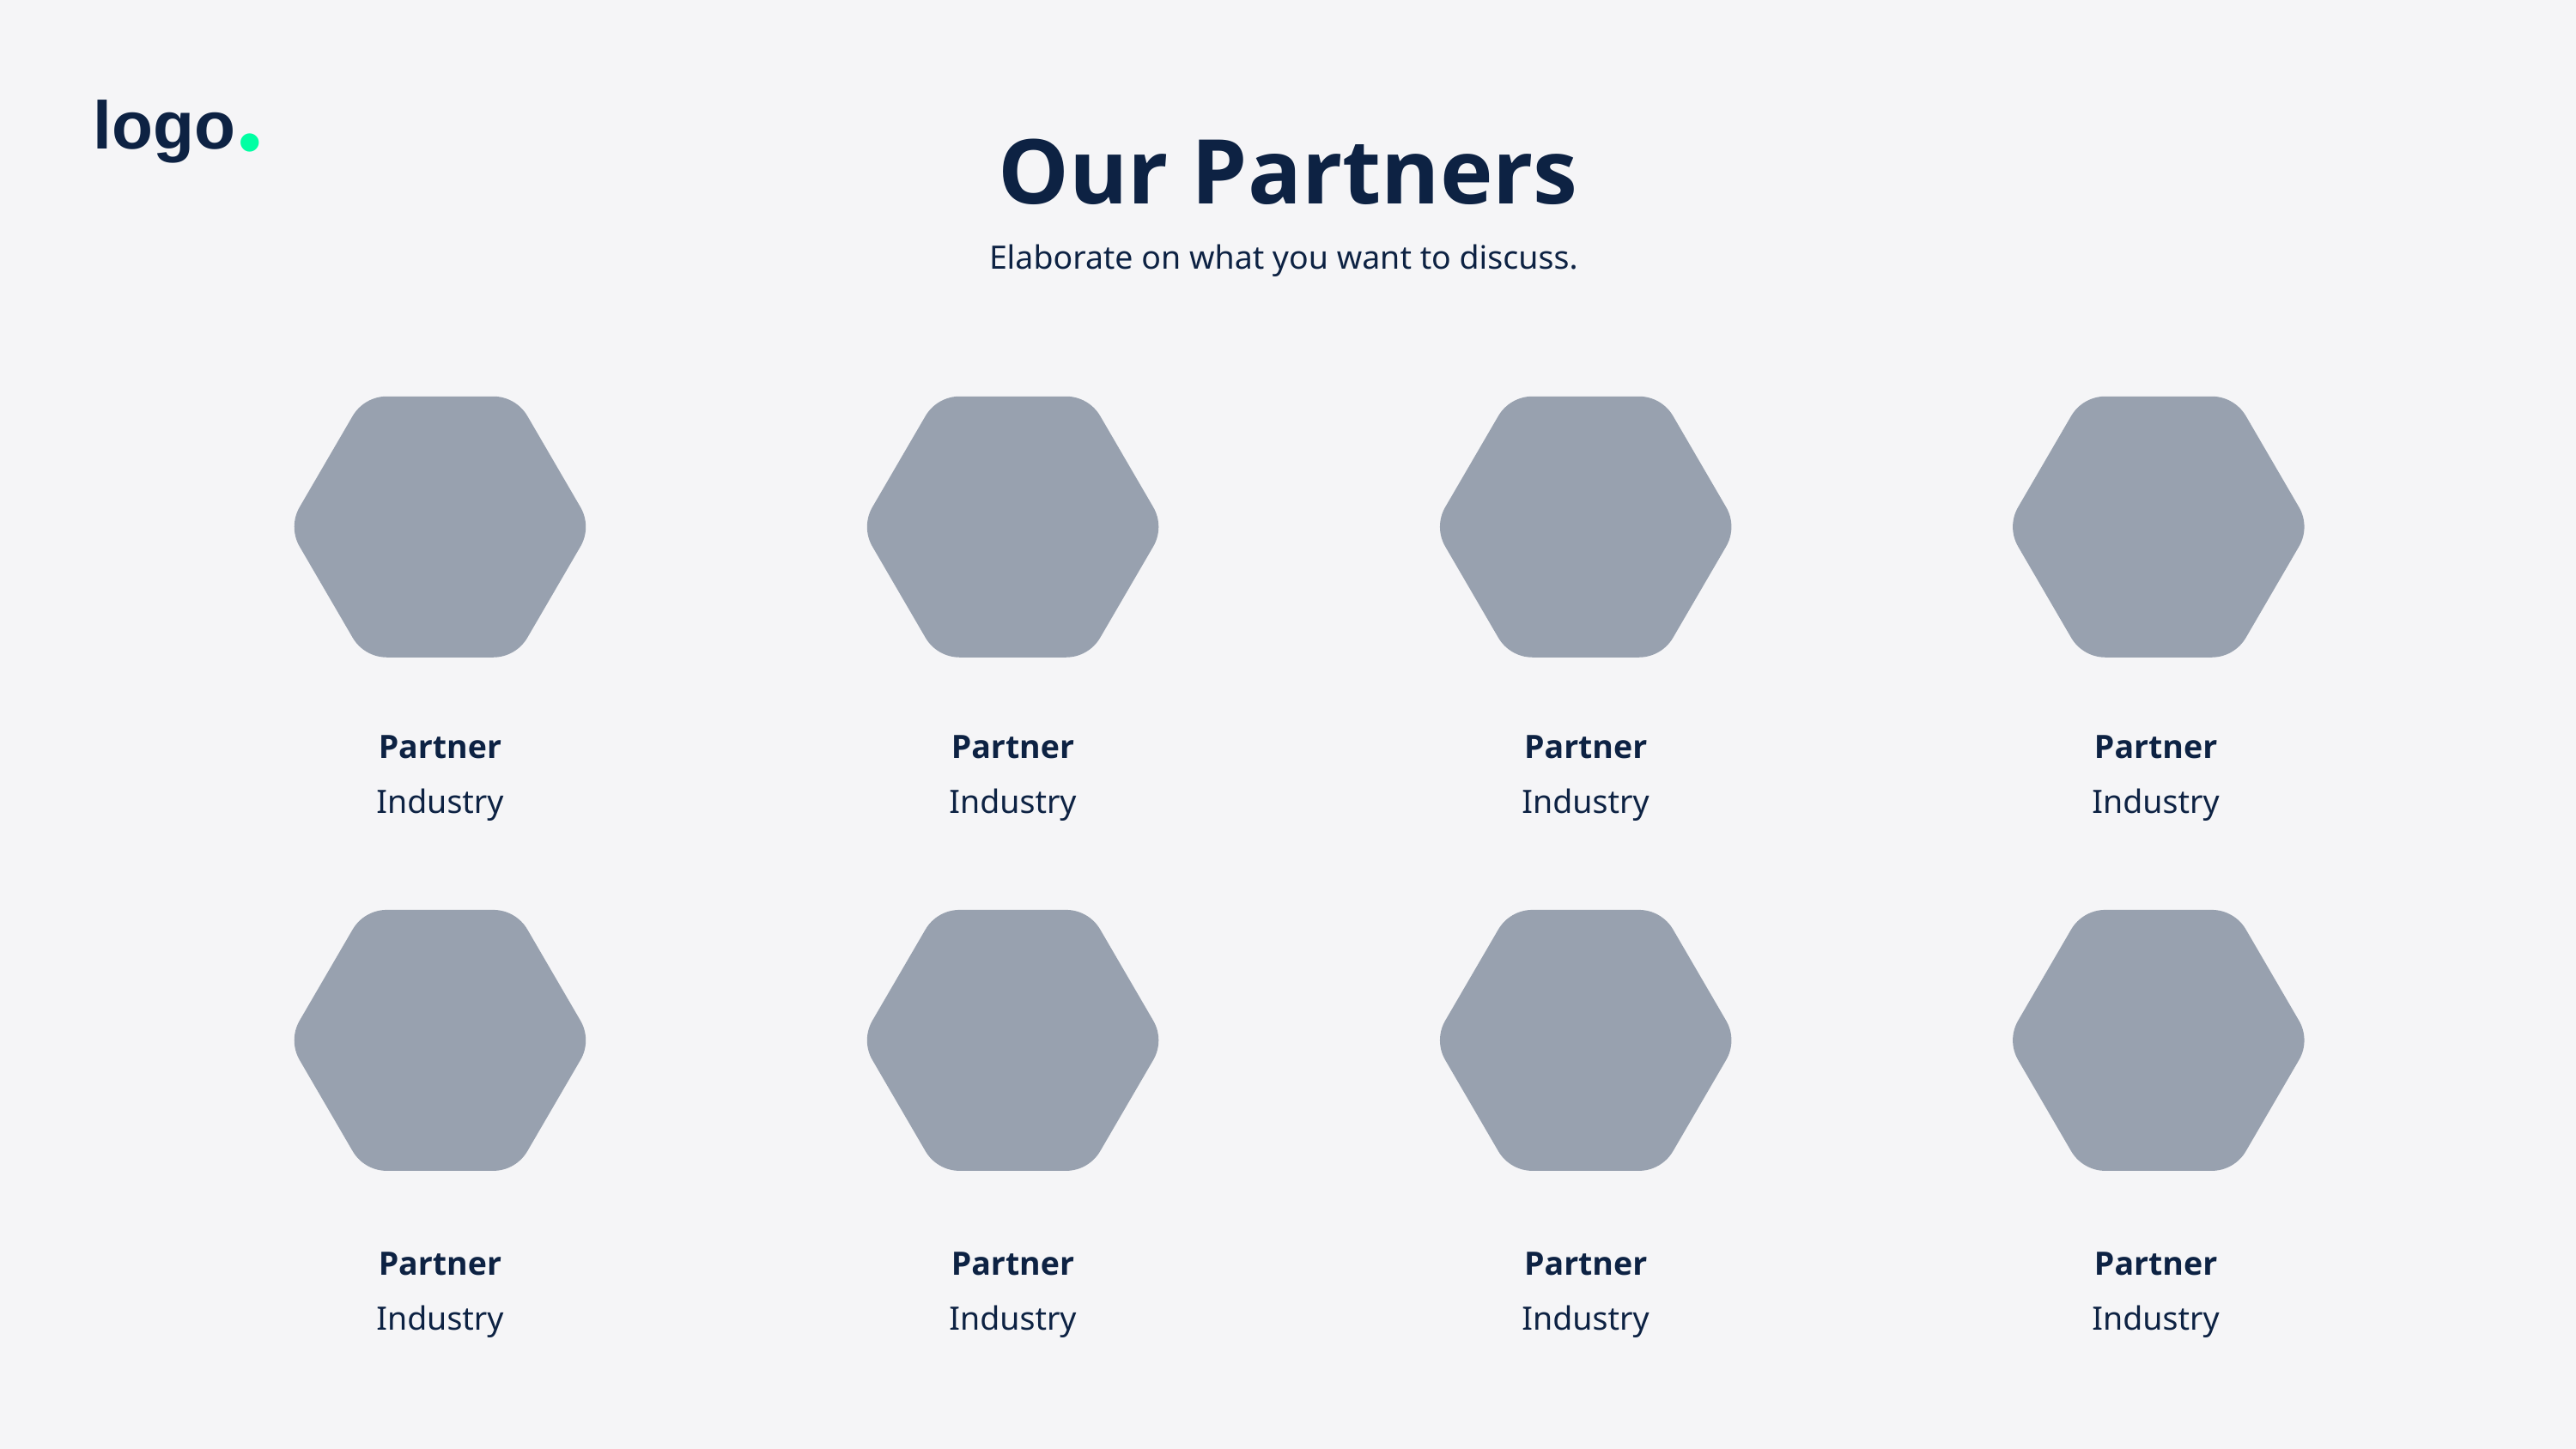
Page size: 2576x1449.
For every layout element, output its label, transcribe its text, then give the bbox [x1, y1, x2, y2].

text_box Partner [1414, 718, 1757, 765]
text_box Industry [1984, 773, 2327, 820]
text_box Industry [841, 1290, 1184, 1337]
text_box Partner [1984, 1234, 2327, 1282]
text_box [294, 396, 586, 658]
text_box [866, 396, 1159, 658]
text_box [2013, 396, 2305, 658]
text_box [1439, 396, 1732, 658]
text_box Industry [269, 773, 611, 820]
text_box Partner [1984, 718, 2327, 765]
text_box Industry [1984, 1290, 2327, 1337]
text_box [2013, 909, 2305, 1171]
text_box [1439, 909, 1732, 1171]
text_box Industry [269, 1290, 611, 1337]
text_box Industry [841, 773, 1184, 820]
text_box Industry [1414, 1290, 1757, 1337]
text_box Elaborate on what you want to discuss. [984, 221, 1592, 276]
text_box Industry [1414, 773, 1757, 820]
text_box logo [94, 65, 248, 163]
text_box Partner [1414, 1234, 1757, 1282]
text_box logo [165, 118, 180, 142]
text_box Partner [841, 718, 1184, 765]
text_box • [238, 81, 253, 179]
text_box [294, 909, 586, 1171]
text_box Our Partners [306, 92, 2270, 221]
text_box [866, 909, 1159, 1171]
text_box Partner [269, 718, 611, 765]
text_box Partner [269, 1234, 611, 1282]
text_box Partner [841, 1234, 1184, 1282]
